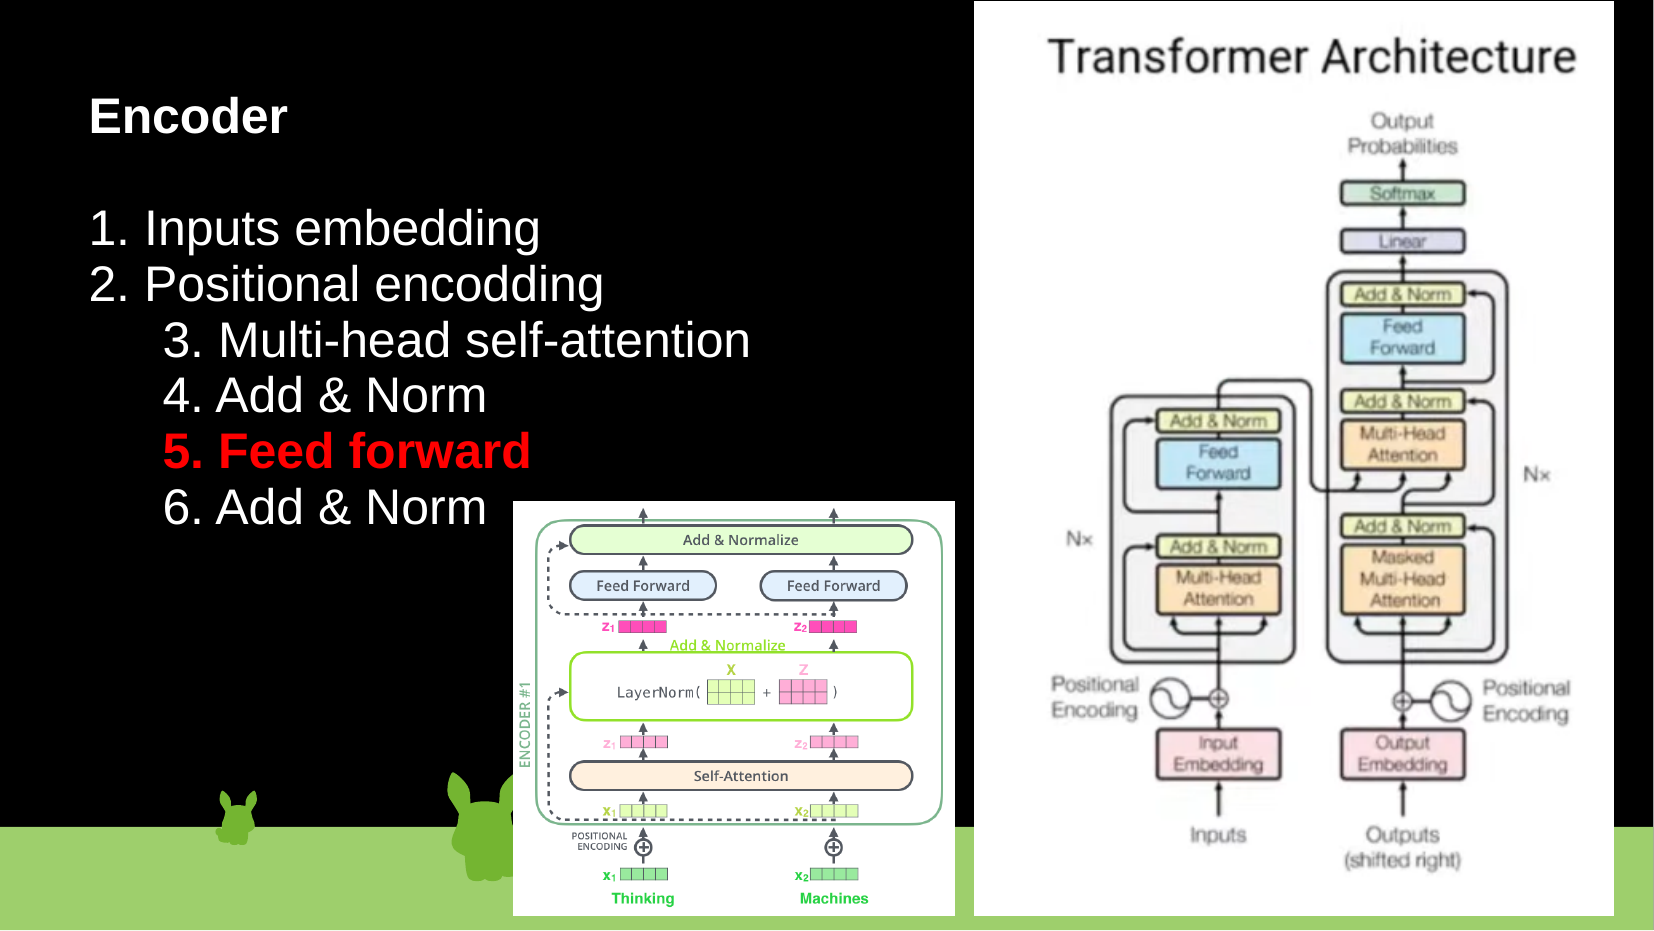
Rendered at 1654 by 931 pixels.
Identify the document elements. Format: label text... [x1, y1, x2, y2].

title Encoder 1. Inputs embedding 2. Positional encodding 3. Multi-head self-attention 4. Add & Norm 5. Feed forward 6. Add & Norm [88, 88, 974, 591]
picture [974, 1, 1614, 916]
picture [513, 501, 955, 916]
